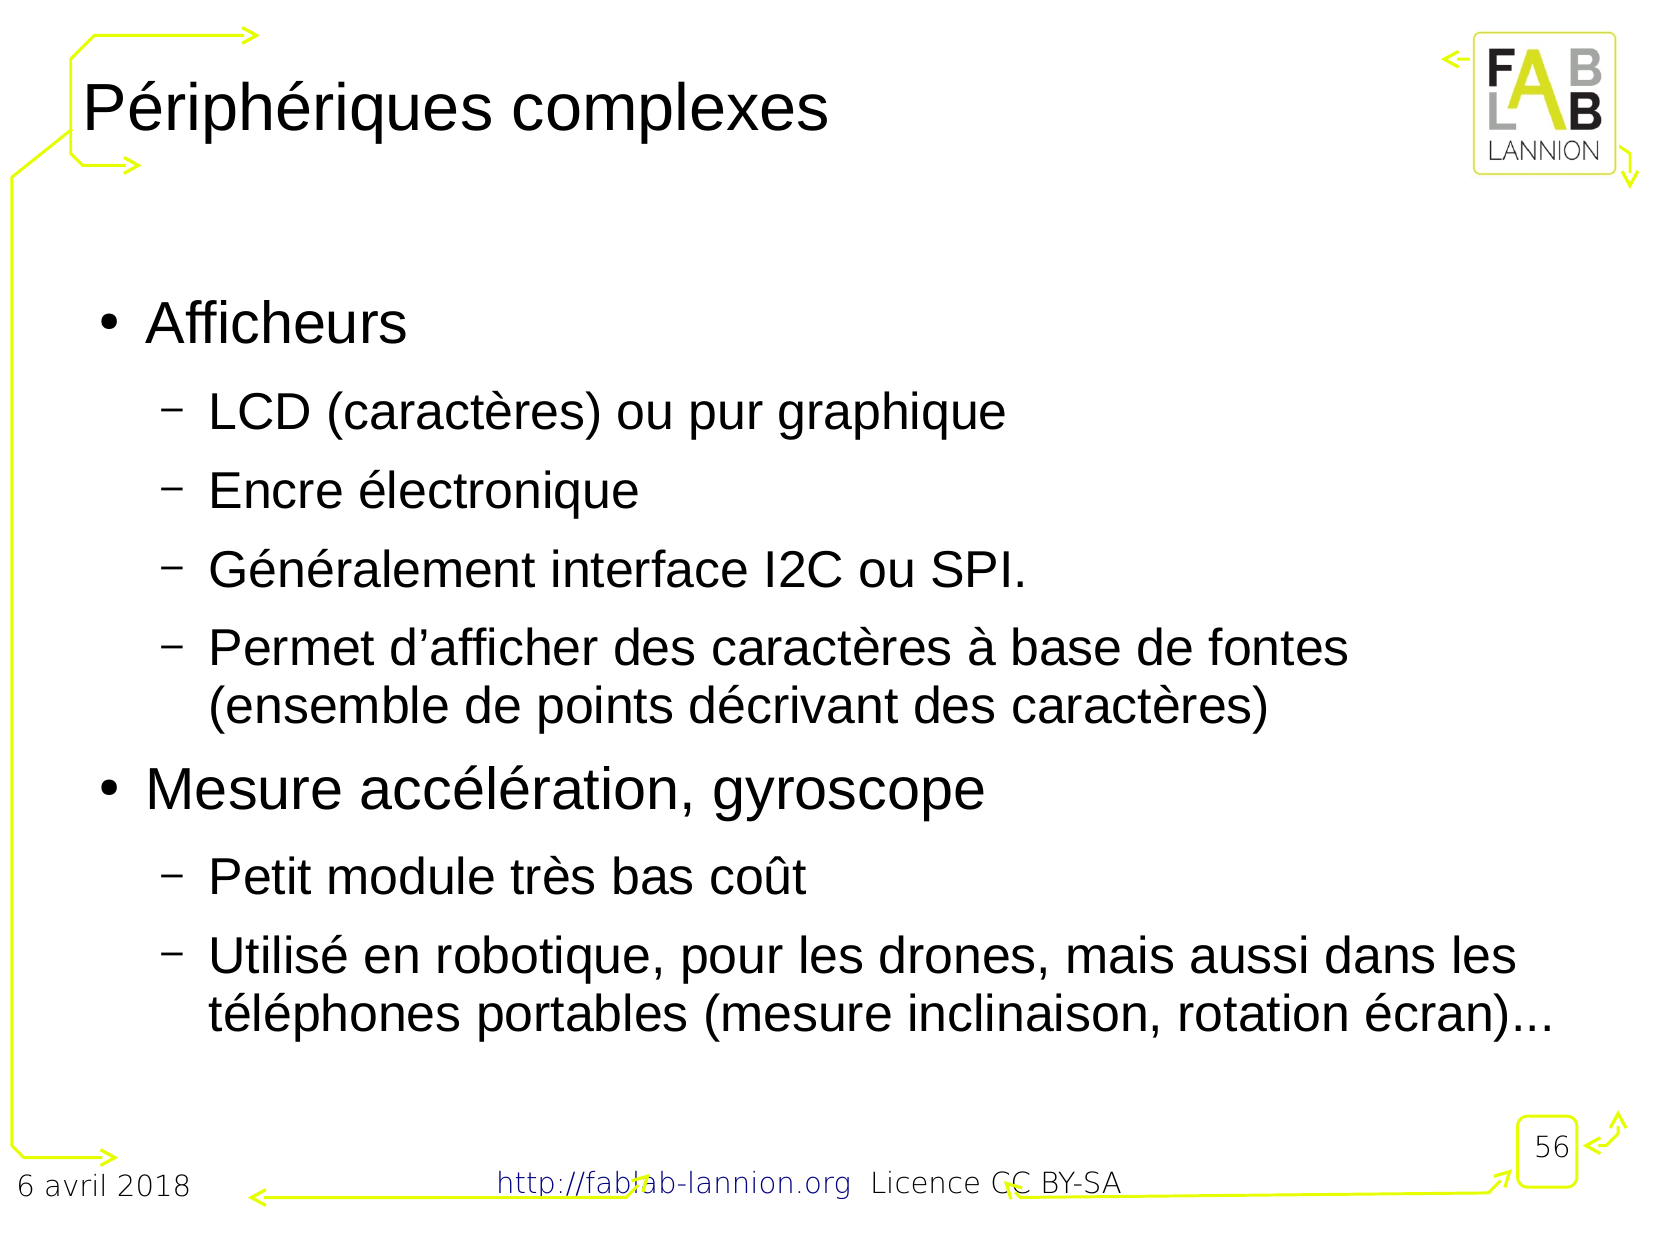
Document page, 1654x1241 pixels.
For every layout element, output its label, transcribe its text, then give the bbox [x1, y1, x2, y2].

title Périphériques complexes [82, 49, 1441, 166]
list Afficheurs LCD (caractères) ou pur graphique Encre électronique Généralement interface I2C ou SPI. Permet d’afficher des caractères à base de fontes (ensemble de points décrivant des caractères) Mesure accélération, gyroscope Petit module très bas coût Utilisé en robotique, pour les drones, mais aussi dans les téléphones portables (mesure inclinaison, rotation écran)... [82, 290, 1571, 1099]
picture [1470, 29, 1619, 178]
